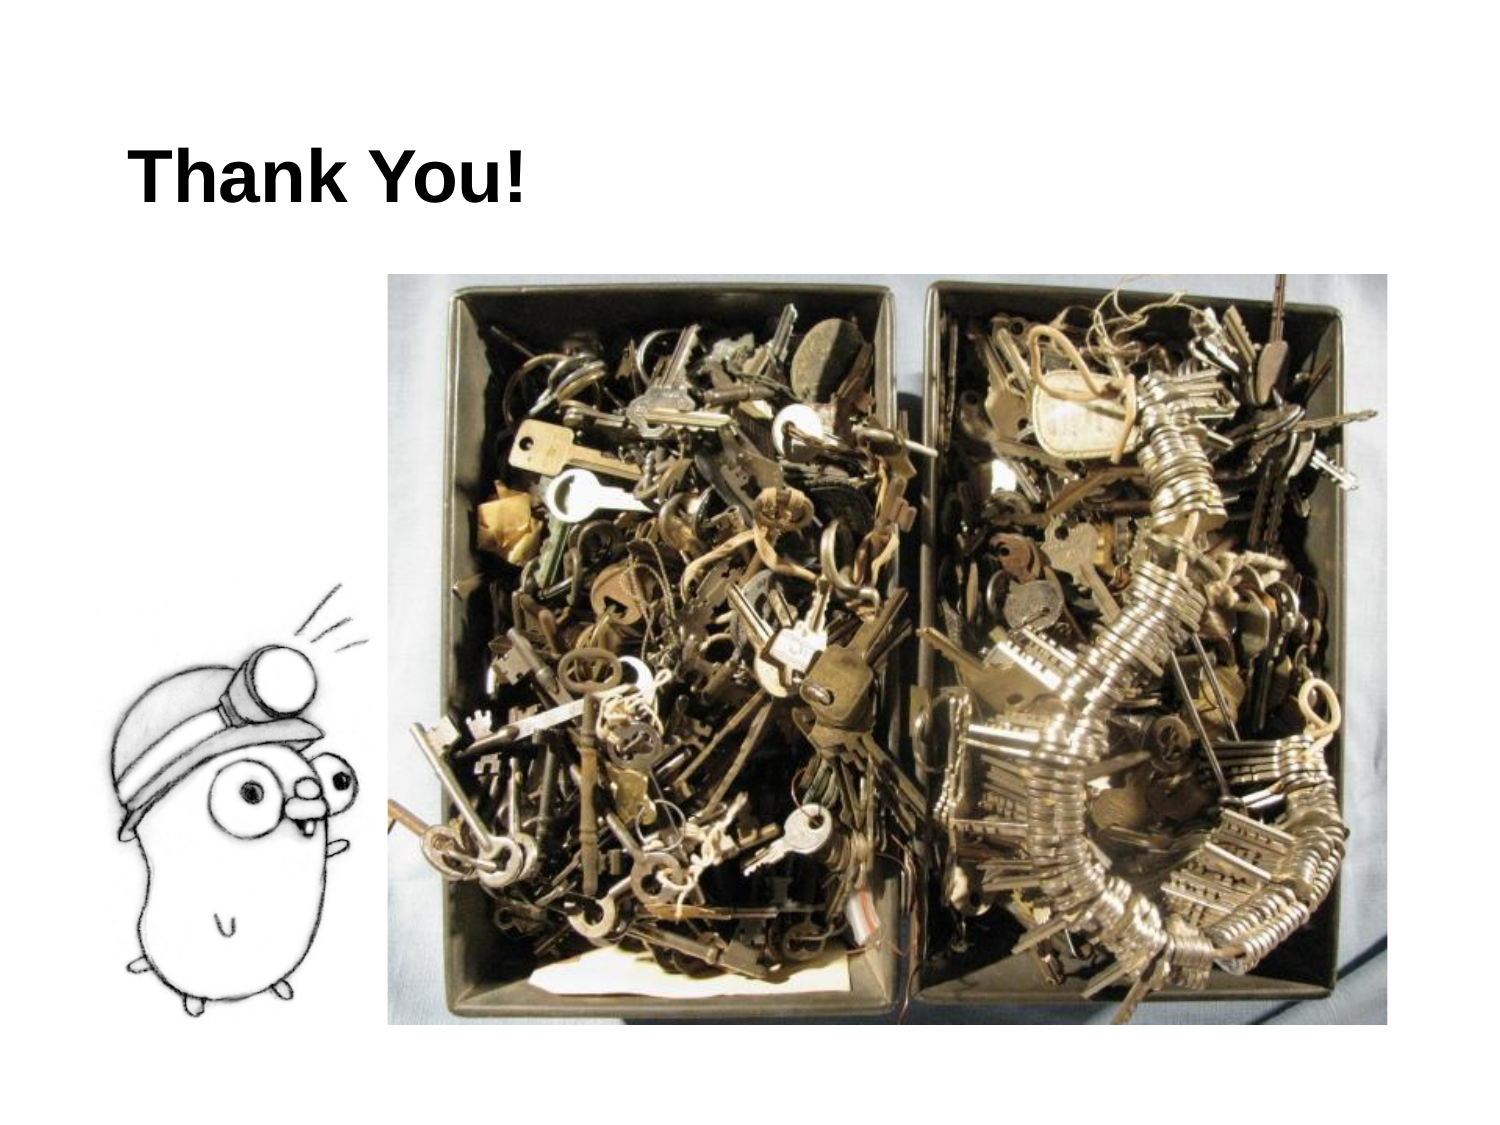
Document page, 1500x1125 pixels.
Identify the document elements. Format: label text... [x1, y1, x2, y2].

title Thank You! [75, 45, 1425, 233]
text_box [92, 572, 379, 1025]
text_box [387, 274, 1388, 1025]
